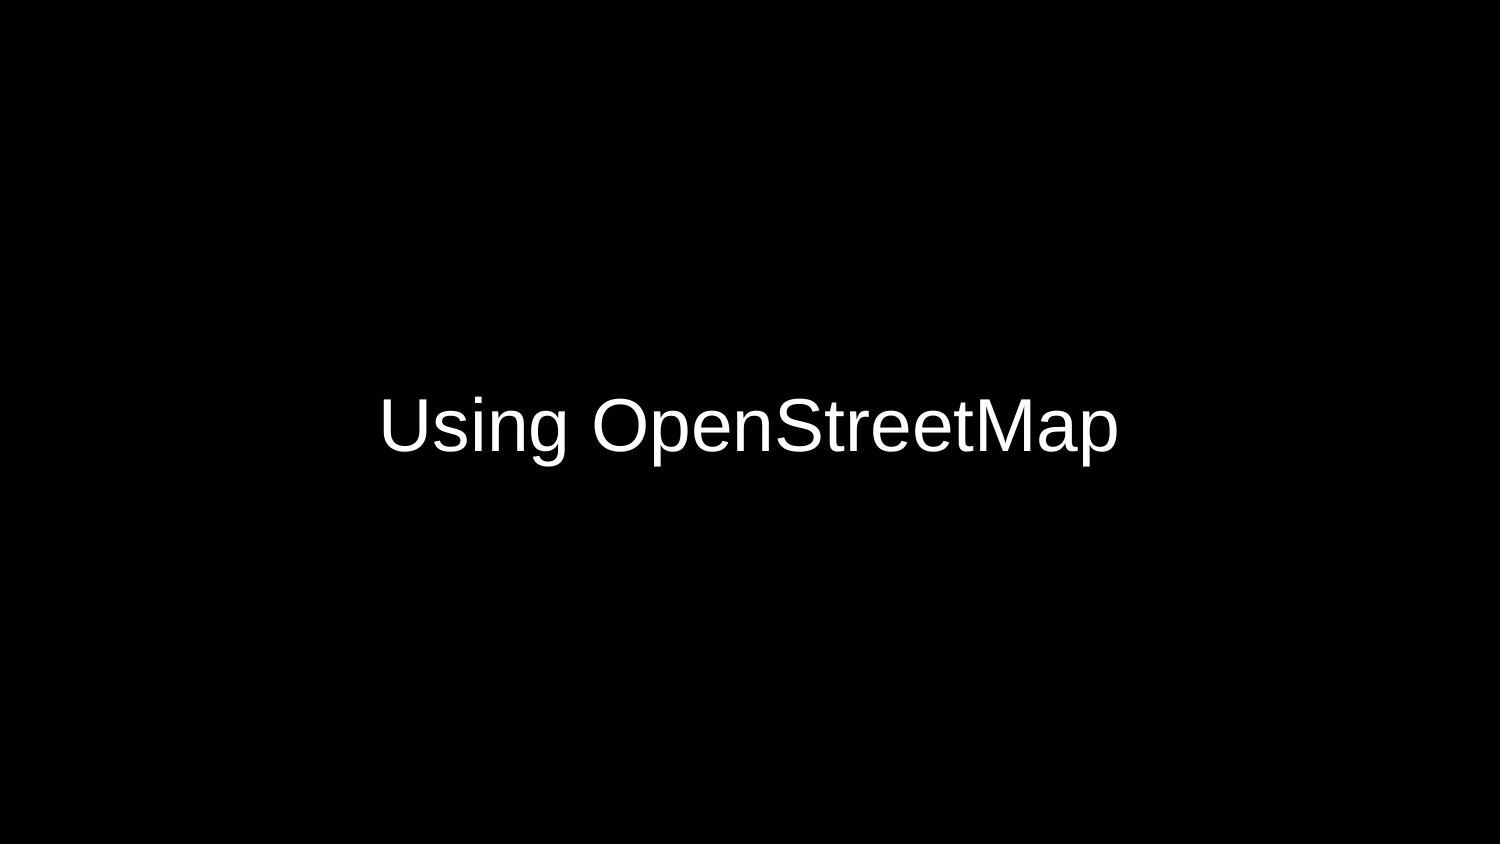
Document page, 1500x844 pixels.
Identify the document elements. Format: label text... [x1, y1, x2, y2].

title Using OpenStreetMap [51, 352, 1449, 491]
